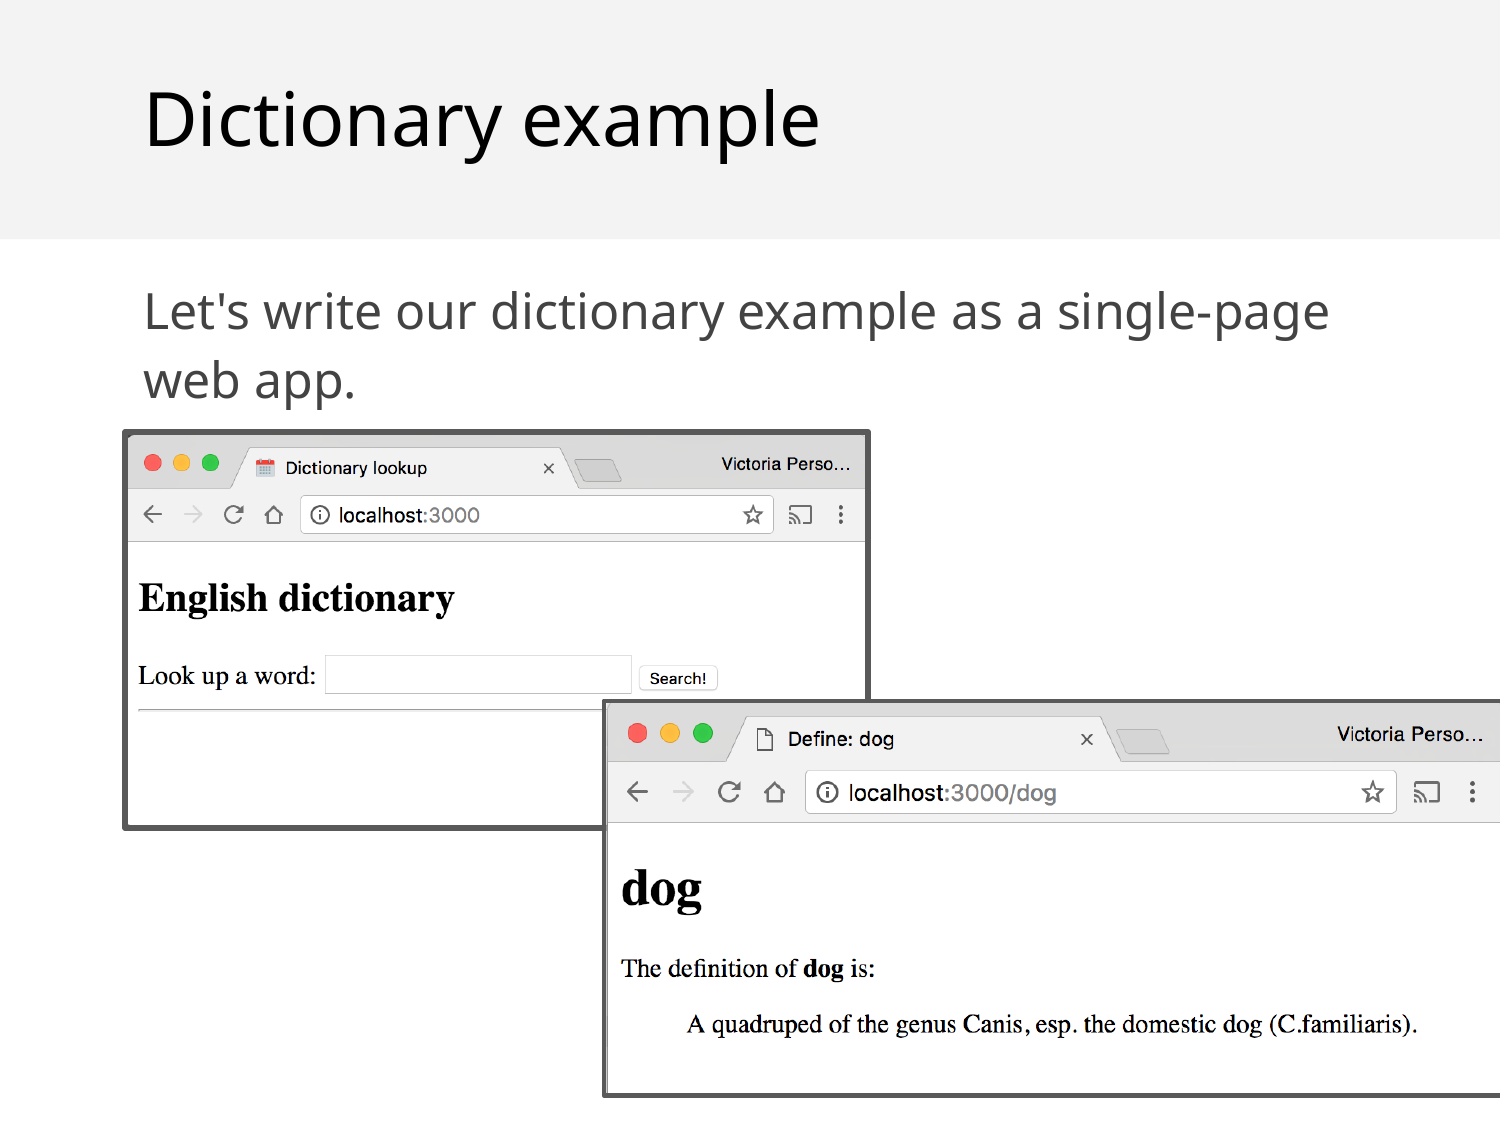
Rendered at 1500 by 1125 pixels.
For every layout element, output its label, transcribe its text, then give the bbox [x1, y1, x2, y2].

list Let's write our dictionary example as a single-page web app. [128, 255, 1386, 436]
picture [128, 436, 865, 825]
picture [606, 703, 1500, 1093]
title Dictionary example [128, 56, 1372, 183]
